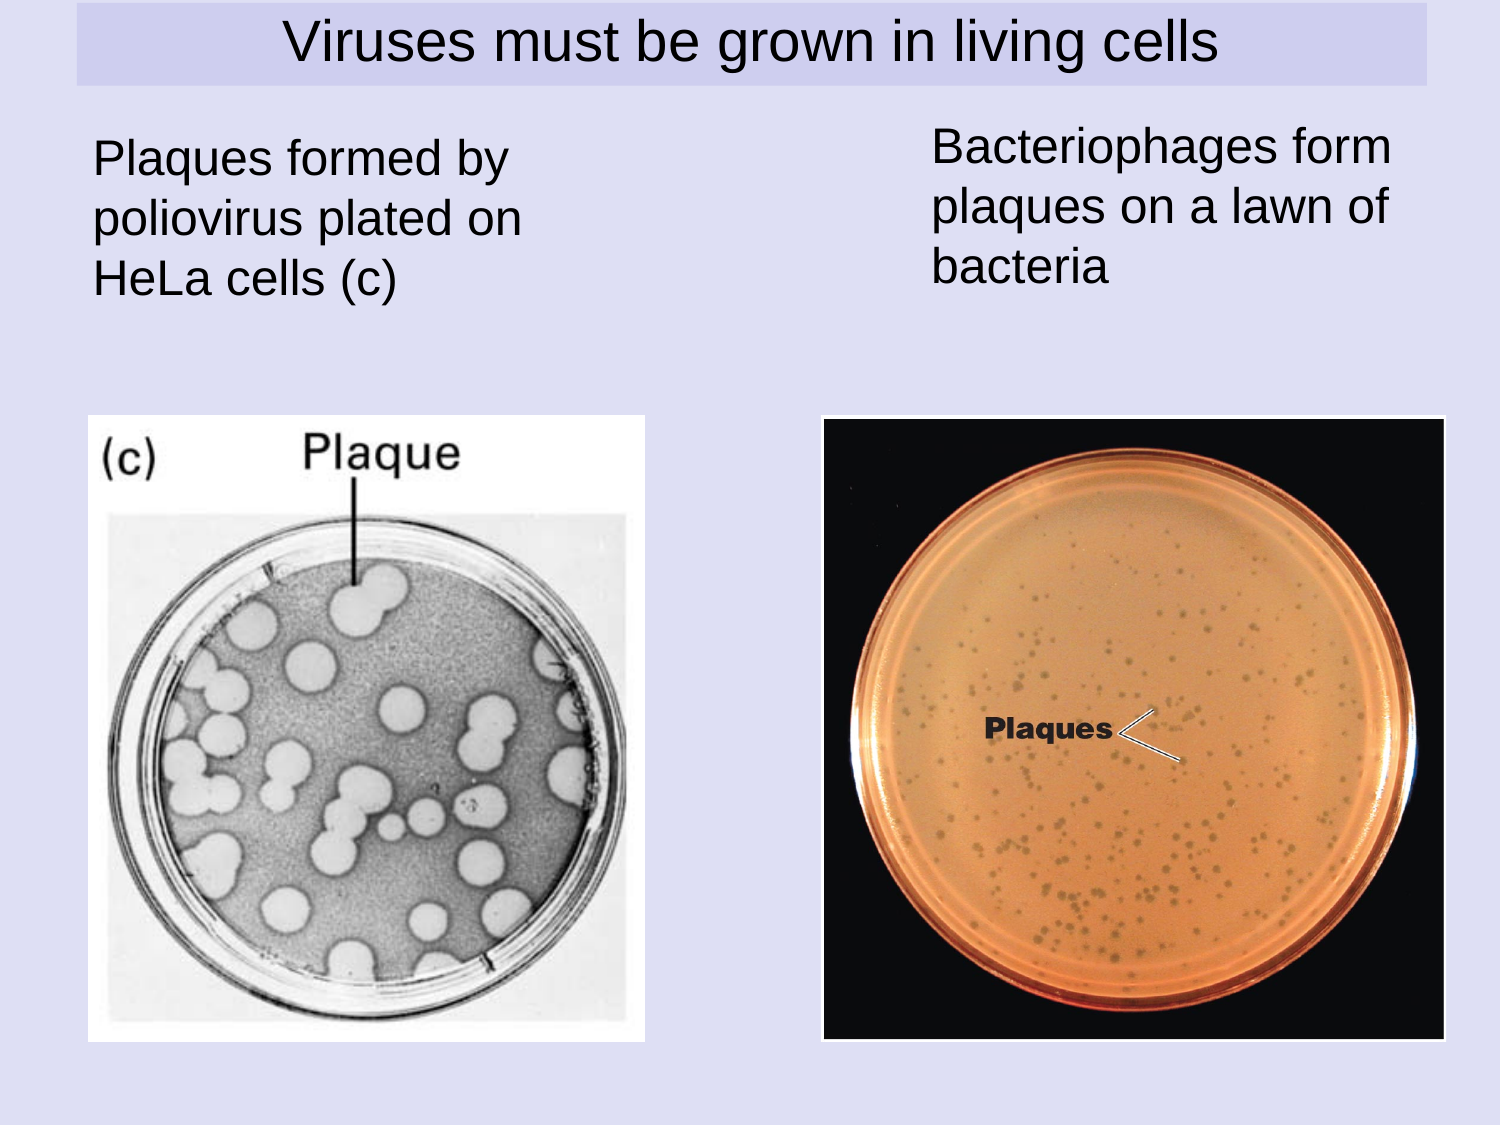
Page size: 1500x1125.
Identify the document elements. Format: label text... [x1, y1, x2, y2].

title Viruses must be grown in living cells [76, 2, 1427, 86]
list Plaques formed by poliovirus plated on HeLa cells (c) [17, 125, 644, 362]
text_box Bacteriophages form plaques on a lawn of bacteria [856, 113, 1483, 303]
picture [88, 415, 645, 1042]
picture [820, 415, 1447, 1042]
